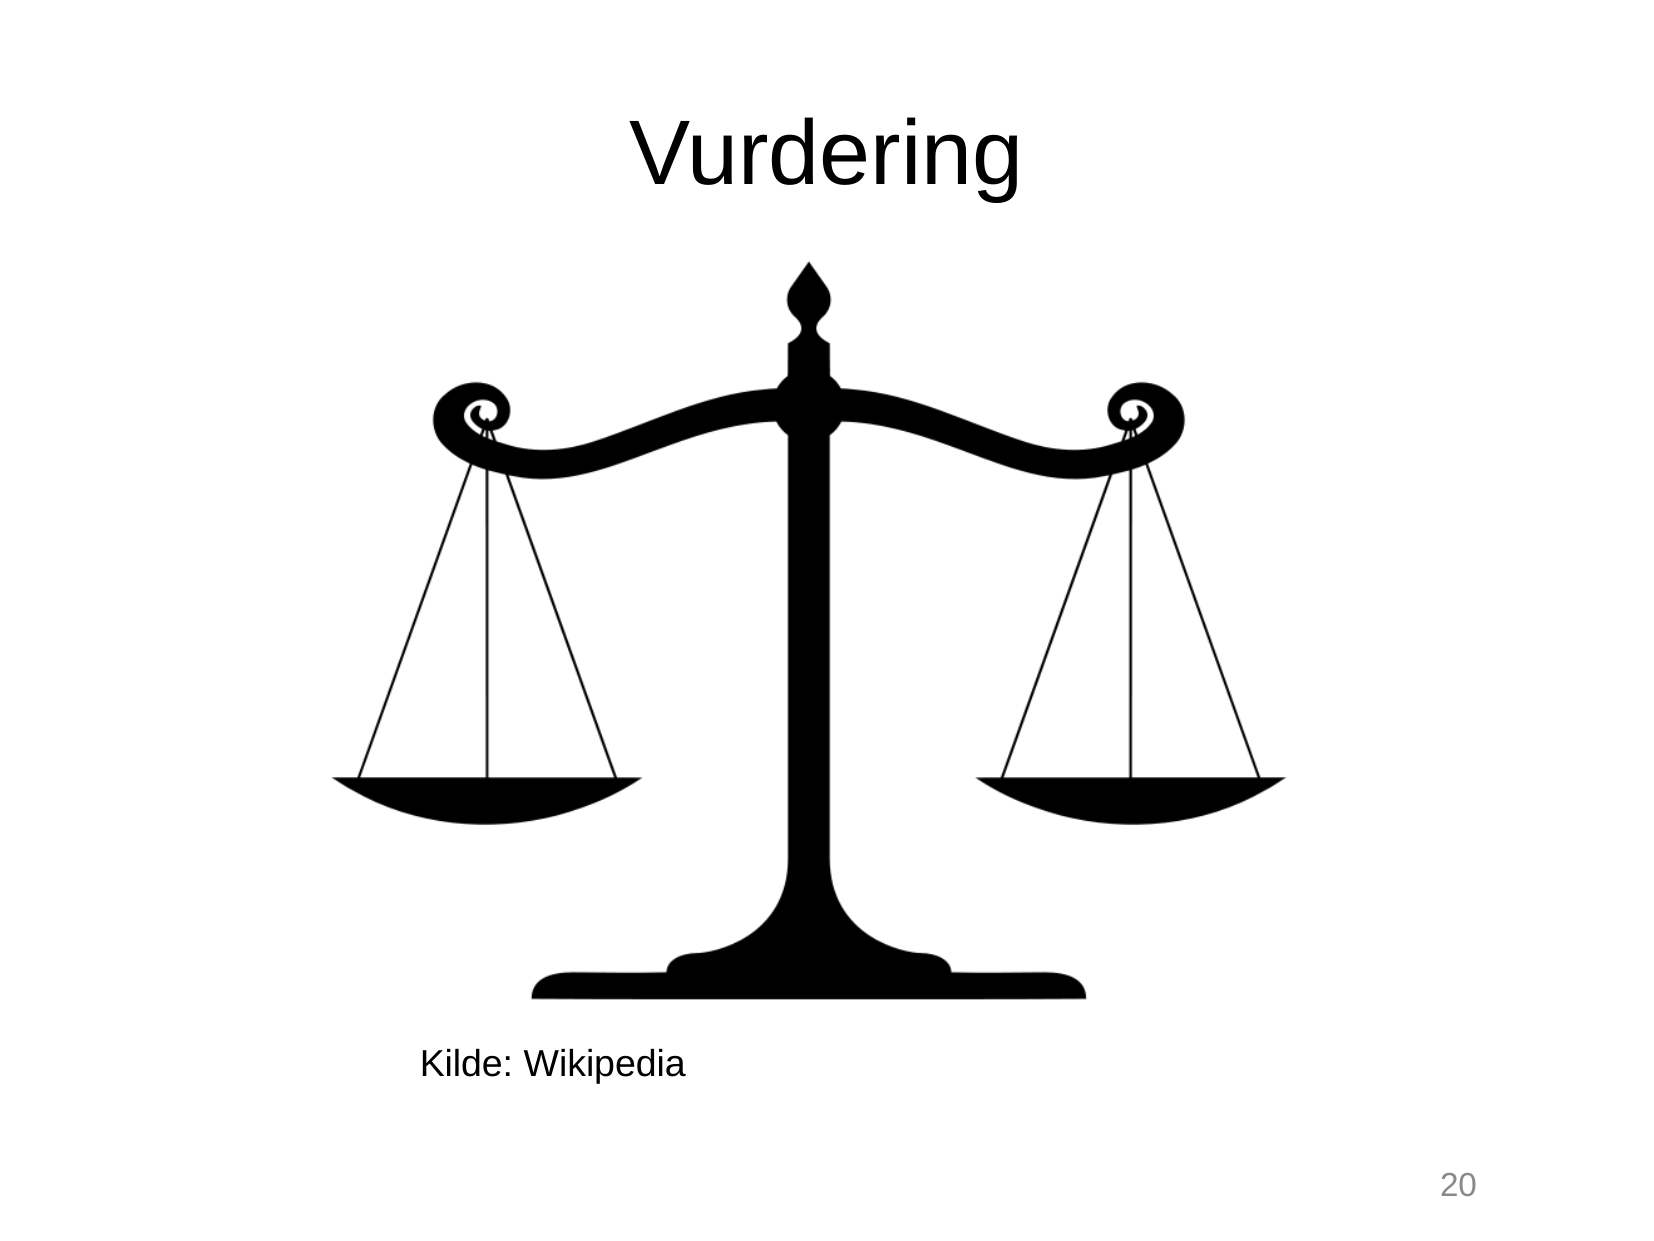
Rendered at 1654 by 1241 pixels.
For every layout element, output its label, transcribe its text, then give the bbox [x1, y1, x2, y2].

text_box Kilde: Wikipedia [405, 1035, 706, 1092]
picture [330, 254, 1288, 1007]
title Vurdering [82, 0, 1571, 359]
